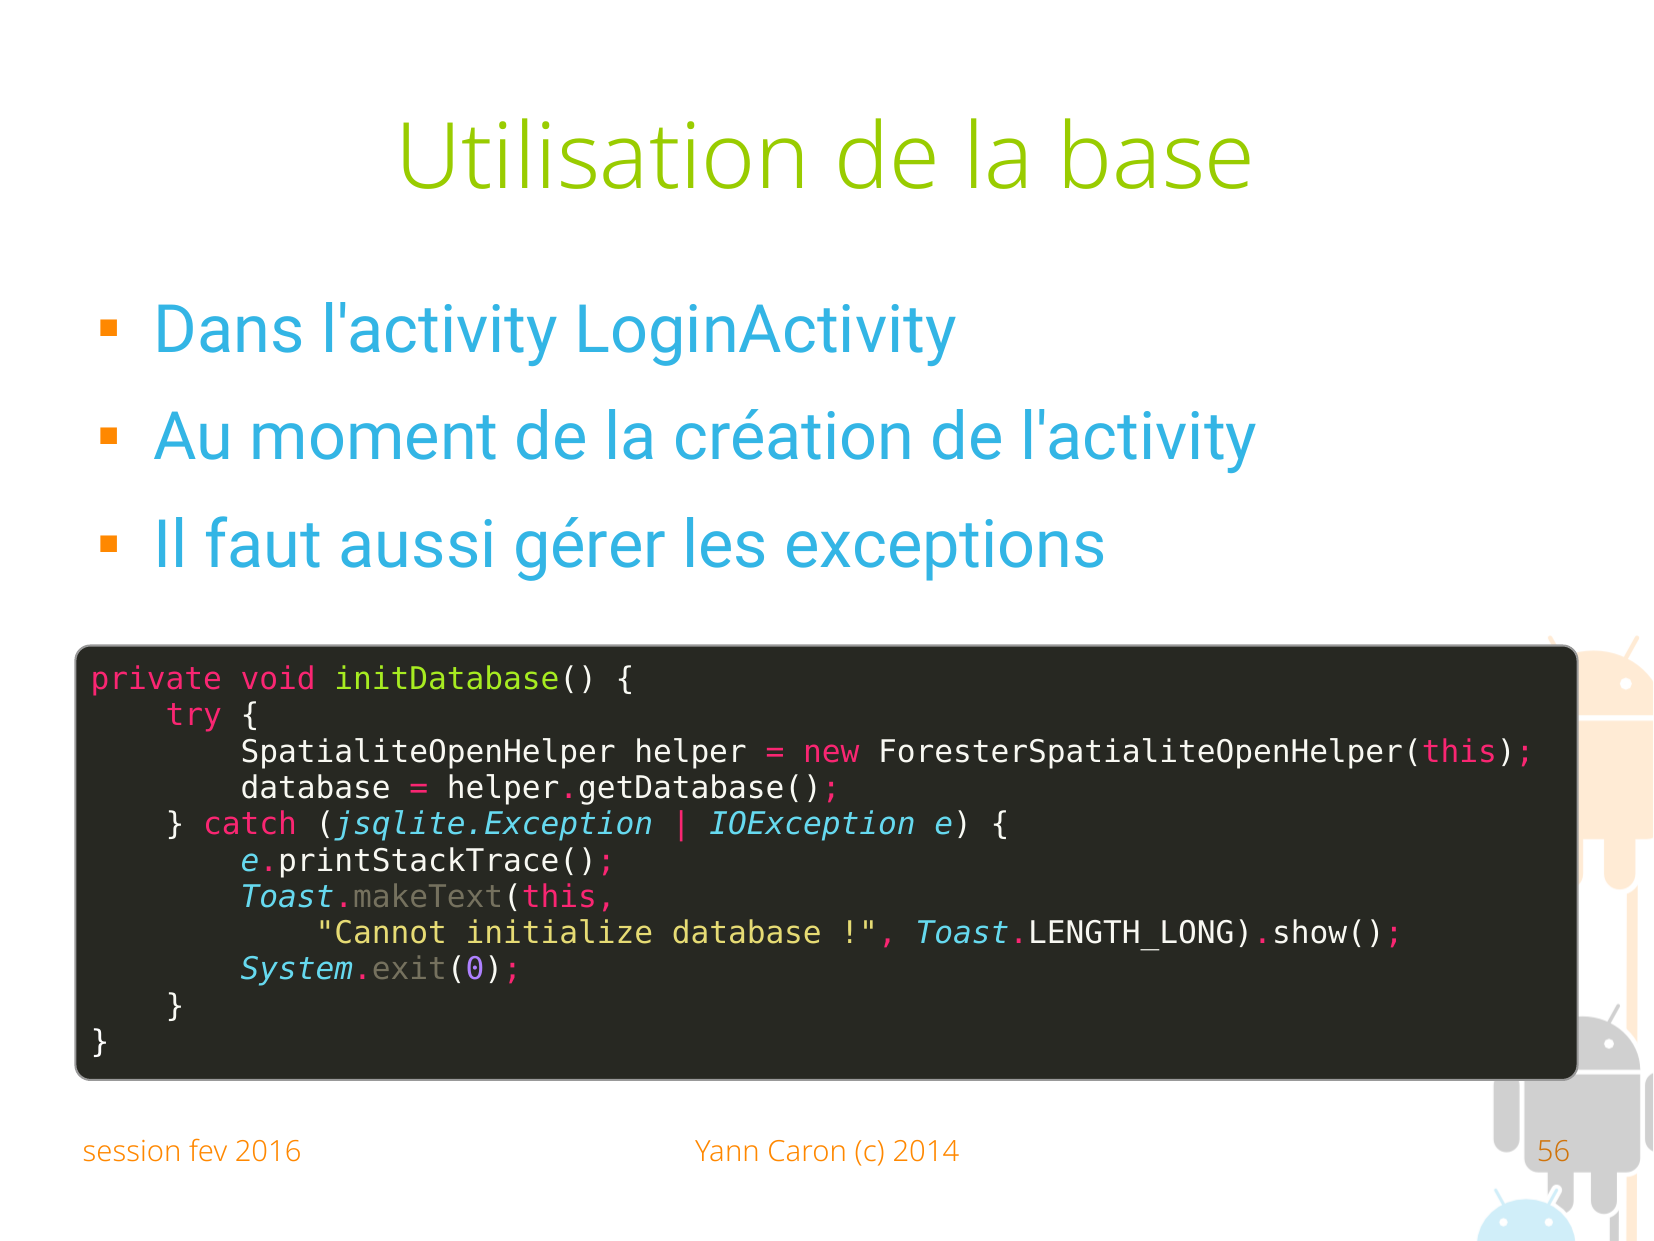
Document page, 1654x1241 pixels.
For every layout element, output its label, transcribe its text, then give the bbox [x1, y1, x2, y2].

text_box private void initDatabase() { try { SpatialiteOpenHelper helper = new ForesterSpatialiteOpenHelper(this); database = helper.getDatabase(); } catch (jsqlite.Exception | IOException e) { e.printStackTrace(); Toast.makeText(this, "Cannot initialize database !", Toast.LENGTH_LONG).show(); System.exit(0); } } [75, 645, 1578, 1080]
list Dans l'activity LoginActivity Au moment de la création de l'activity Il faut aussi gérer les exceptions [82, 290, 1571, 645]
picture [240, 423, 1654, 1241]
title Utilisation de la base [82, 49, 1571, 257]
